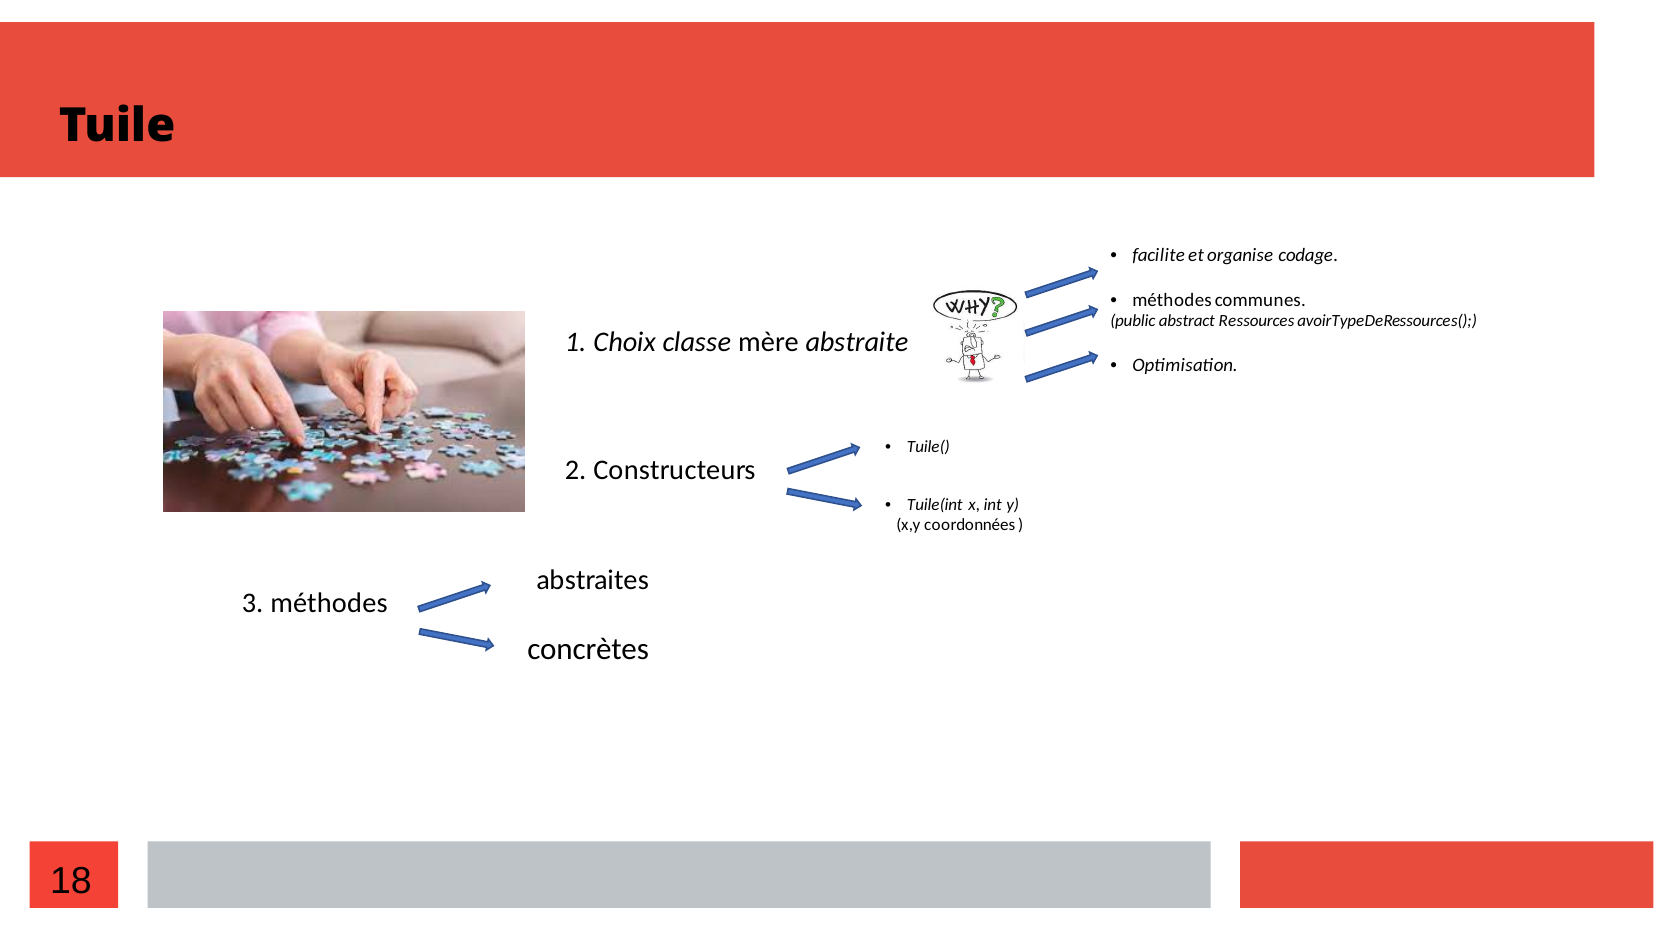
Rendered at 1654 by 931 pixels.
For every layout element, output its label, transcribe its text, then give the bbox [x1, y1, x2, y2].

text_box concrètes [512, 621, 694, 674]
picture [162, 236, 1493, 683]
title Tuile [59, 44, 1595, 156]
text_box 18 [35, 852, 130, 910]
